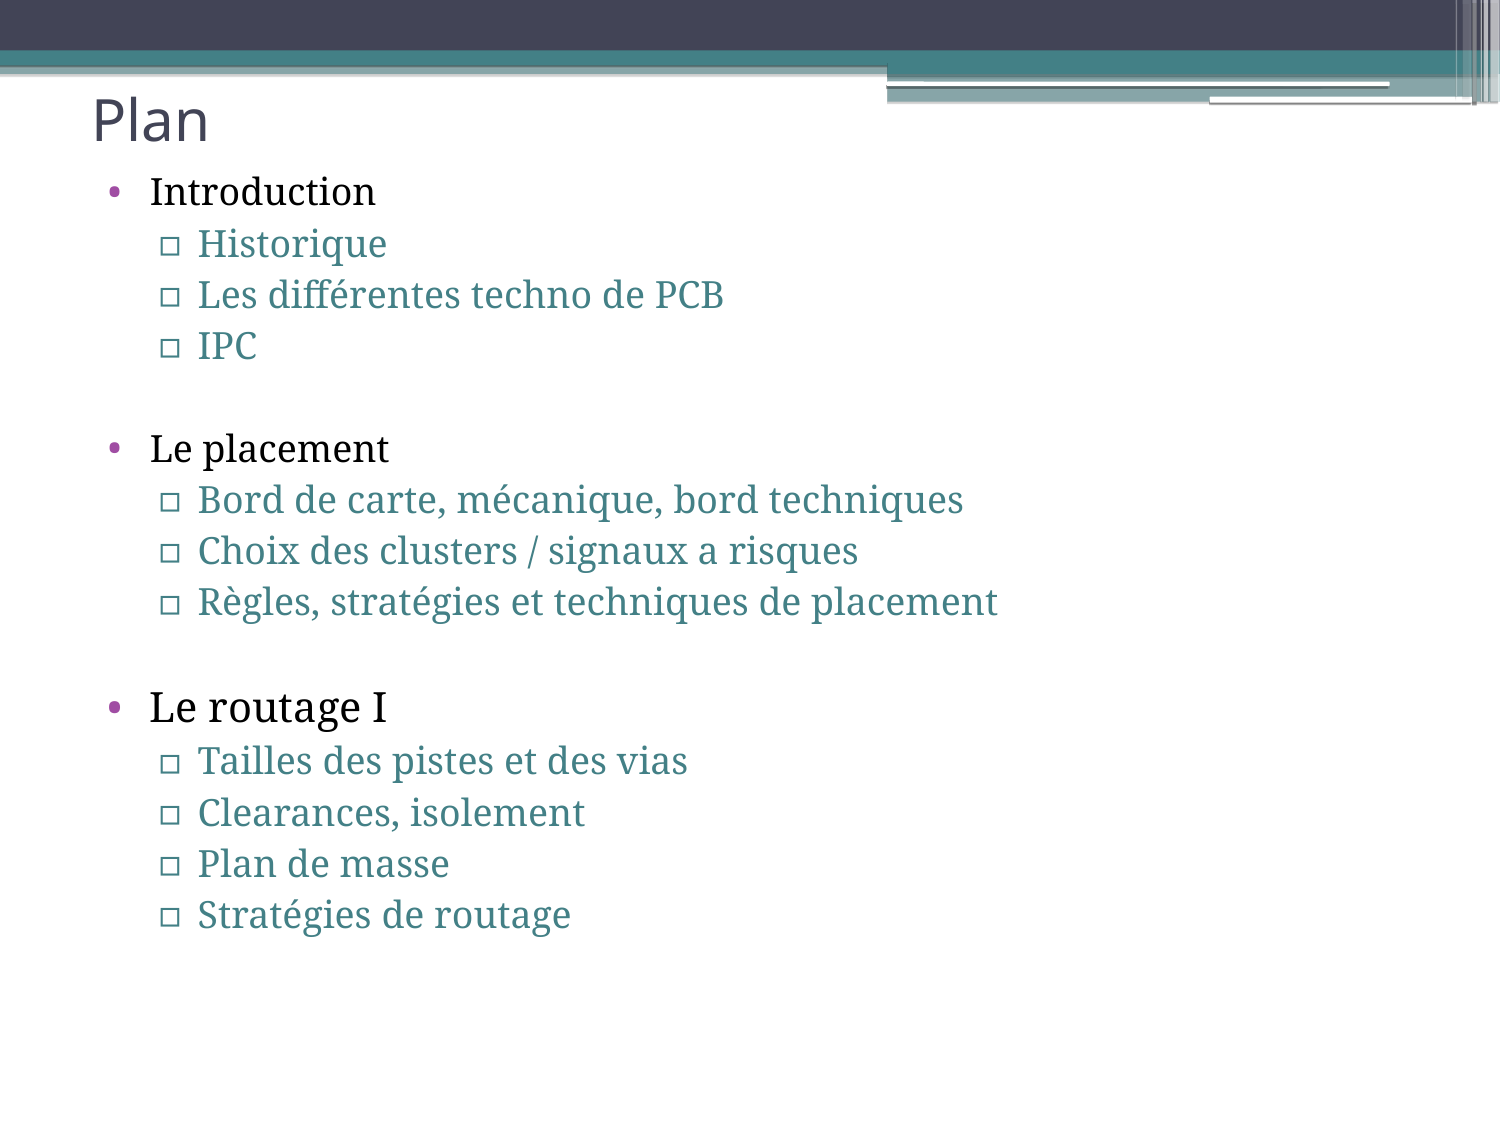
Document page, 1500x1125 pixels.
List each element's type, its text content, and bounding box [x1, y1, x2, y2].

title Plan [76, 30, 1427, 206]
list Introduction Historique Les différentes techno de PCB IPC Le placement Bord de carte, mécanique, bord techniques Choix des clusters / signaux a risques Règles, stratégies et techniques de placement Le routage I Tailles des pistes et des vias Clearances, isolement Plan de masse Stratégies de routage [75, 160, 1425, 1079]
